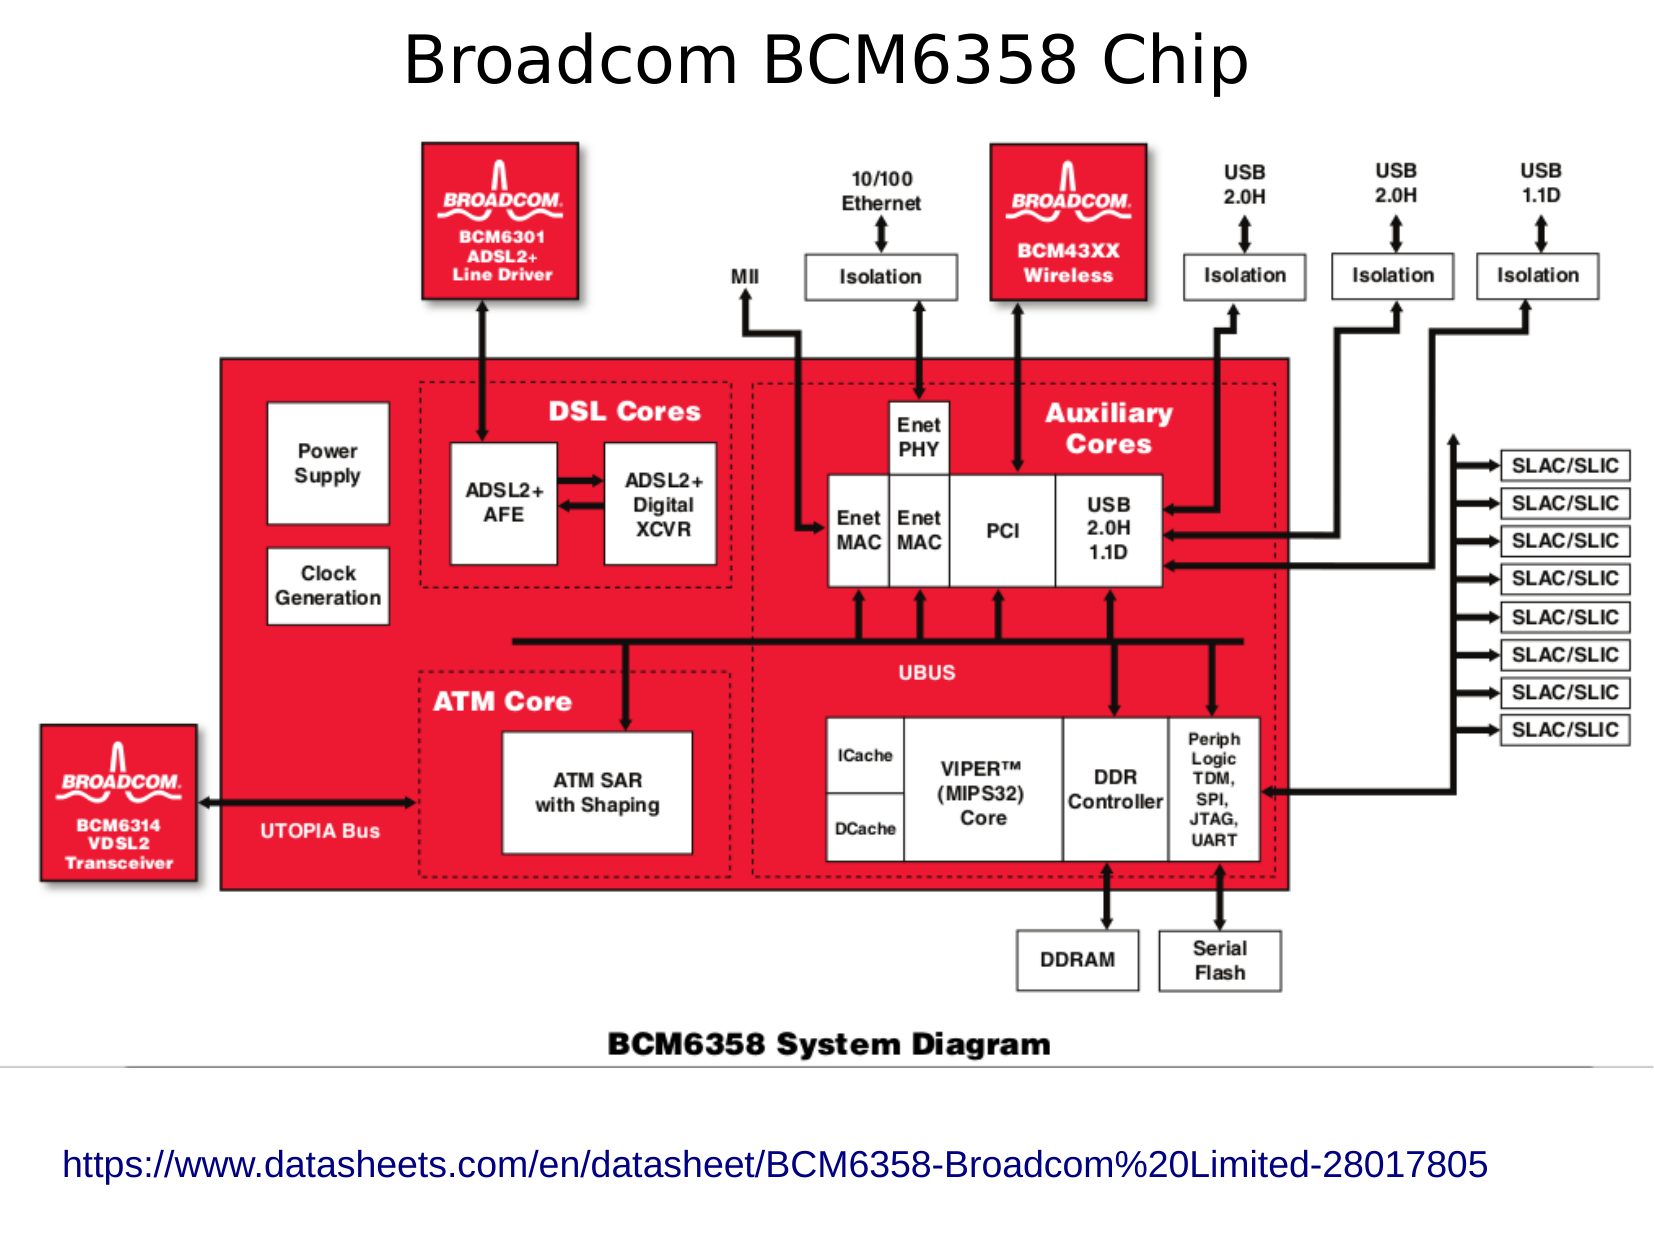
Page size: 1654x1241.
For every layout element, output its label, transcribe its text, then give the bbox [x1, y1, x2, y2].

title Broadcom BCM6358 Chip [82, 21, 1571, 100]
picture [0, 129, 1654, 1068]
text_box https://www.datasheets.com/en/datasheet/BCM6358-Broadcom%20Limited-28017805 [47, 1136, 1619, 1193]
